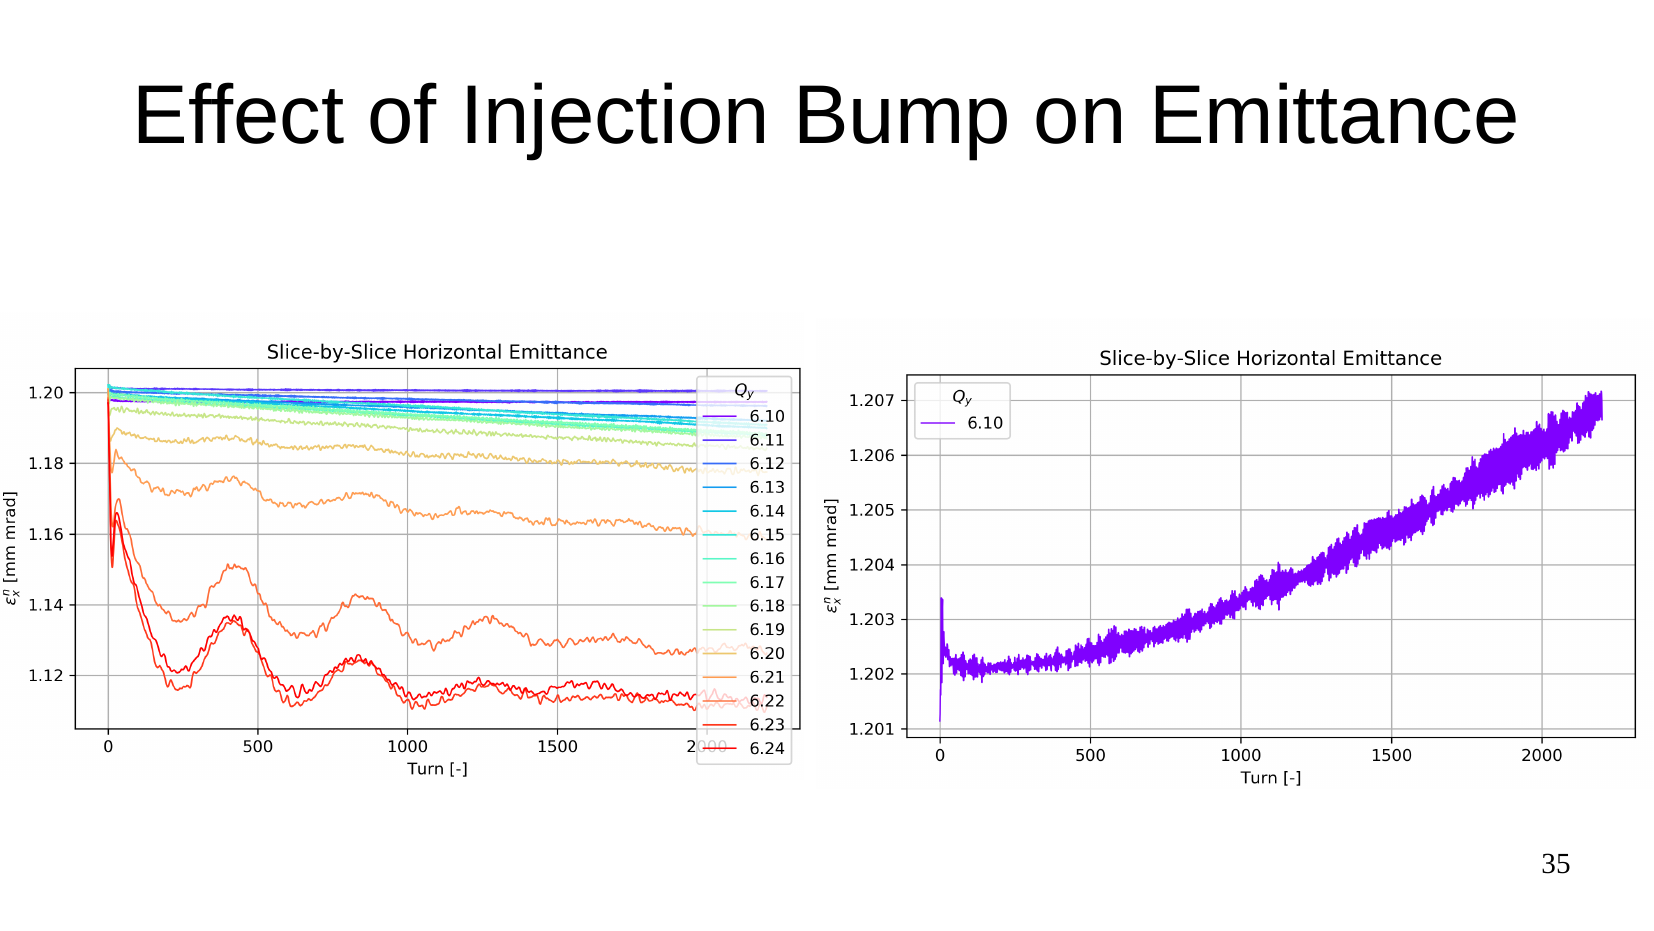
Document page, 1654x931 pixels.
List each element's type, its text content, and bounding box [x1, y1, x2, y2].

picture [0, 312, 804, 780]
title Effect of Injection Bump on Emittance [82, 37, 1571, 193]
picture [816, 318, 1654, 789]
